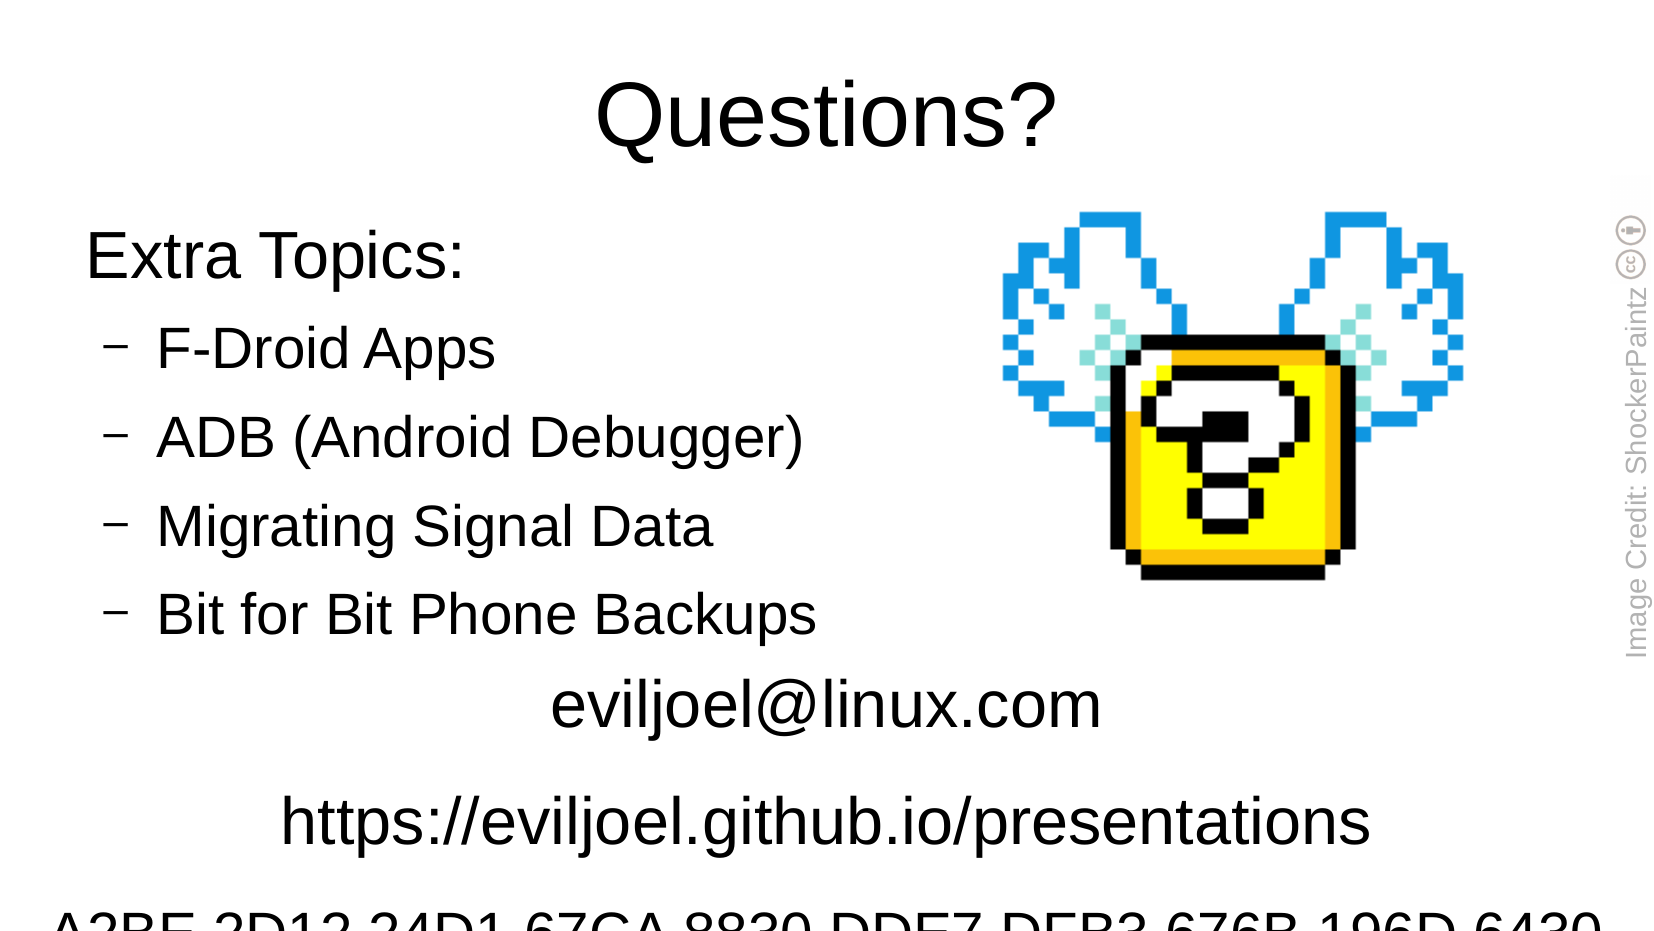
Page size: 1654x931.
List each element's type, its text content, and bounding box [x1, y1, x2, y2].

list Extra Topics: F-Droid Apps ADB (Android Debugger) Migrating Signal Data Bit for Bit Phone Backups [15, 217, 1571, 585]
text_box eviljoel@linux.com https://eviljoel.github.io/presentations A2BE 2D12 24D1 67CA 8830 DDE7 DFB3 676B 196D 6430 [0, 585, 1654, 931]
text_box Image Credit: ShockerPaintz [1612, 174, 1654, 675]
picture [850, 0, 1651, 585]
title Questions? [82, 37, 1571, 193]
